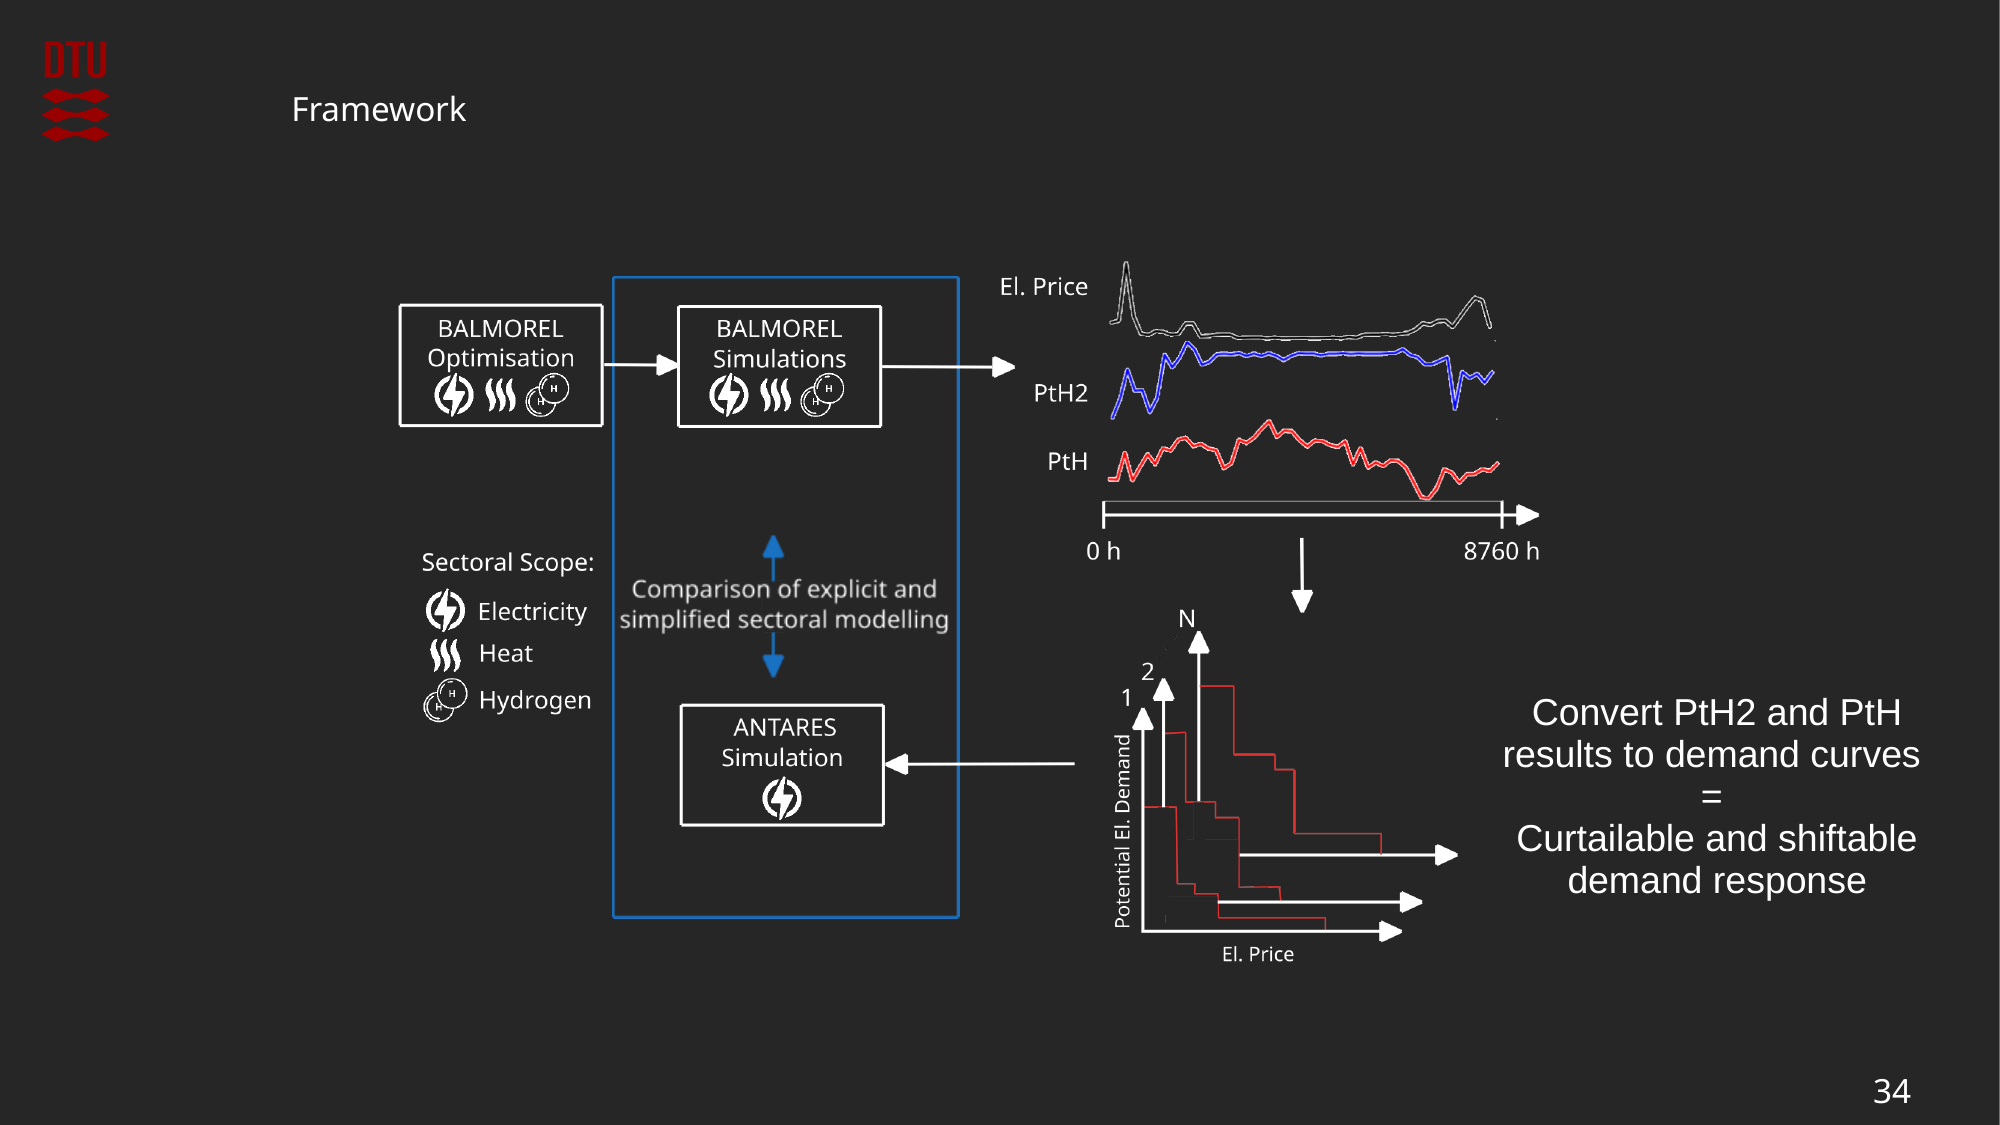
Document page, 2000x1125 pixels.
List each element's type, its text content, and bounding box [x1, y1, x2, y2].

text_box Convert PtH2 and PtH results to demand curves = Curtailable and shiftable demand response [1571, 684, 1952, 993]
title Framework [291, 70, 1819, 148]
picture [356, 227, 1571, 996]
text_box <number> [1858, 1063, 1979, 1115]
